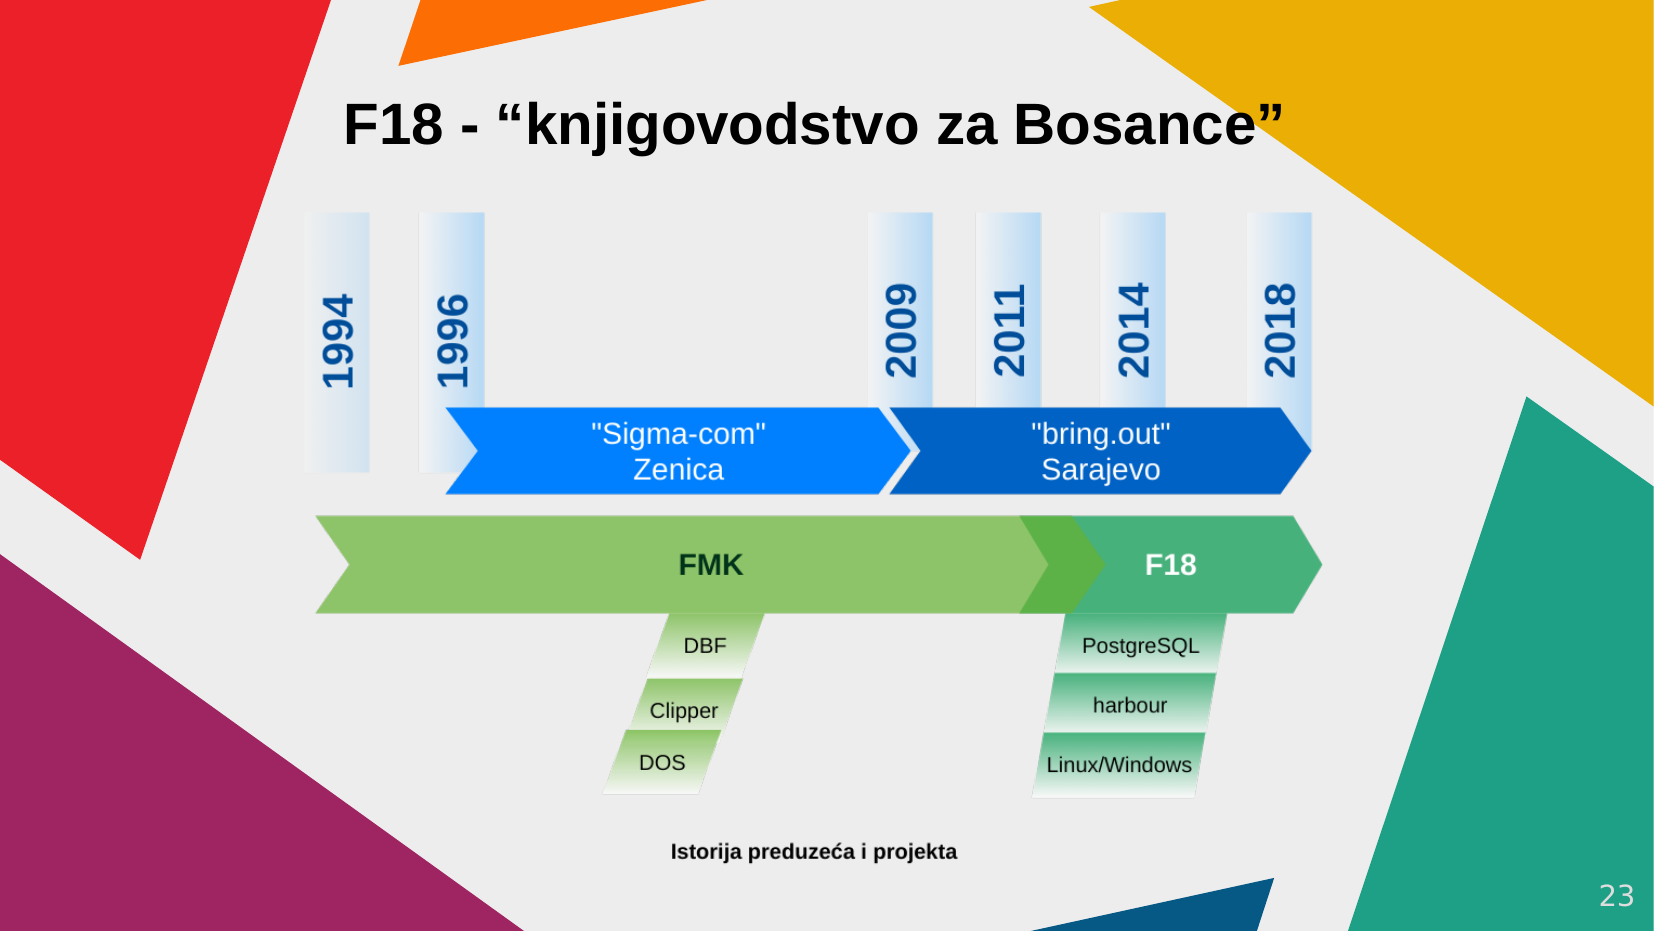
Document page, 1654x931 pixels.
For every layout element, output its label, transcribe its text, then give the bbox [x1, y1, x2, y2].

title F18 - “knjigovodstvo za Bosance” [259, 48, 1372, 201]
picture [304, 212, 1323, 875]
